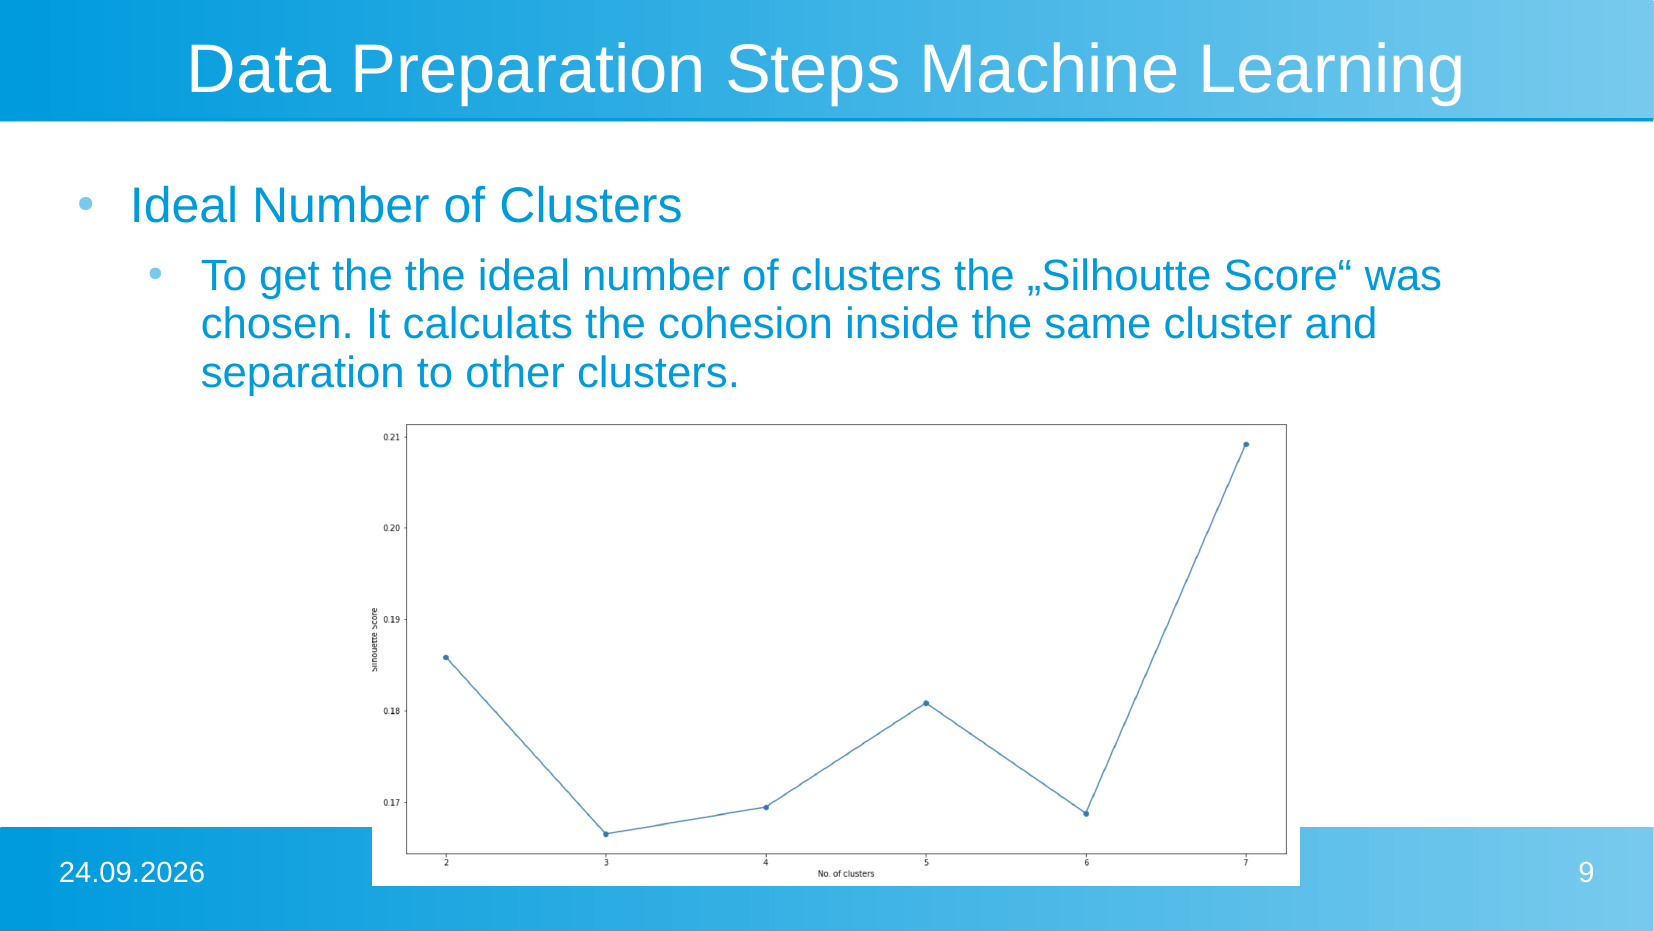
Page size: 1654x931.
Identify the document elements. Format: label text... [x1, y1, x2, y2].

title Data Preparation Steps Machine Learning [59, 29, 1595, 108]
picture [372, 418, 1300, 886]
list Ideal Number of Clusters To get the the ideal number of clusters the „Silhoutte Score“ was chosen. It calculats the cohesion inside the same cluster and separation to other clusters. [59, 177, 1595, 768]
